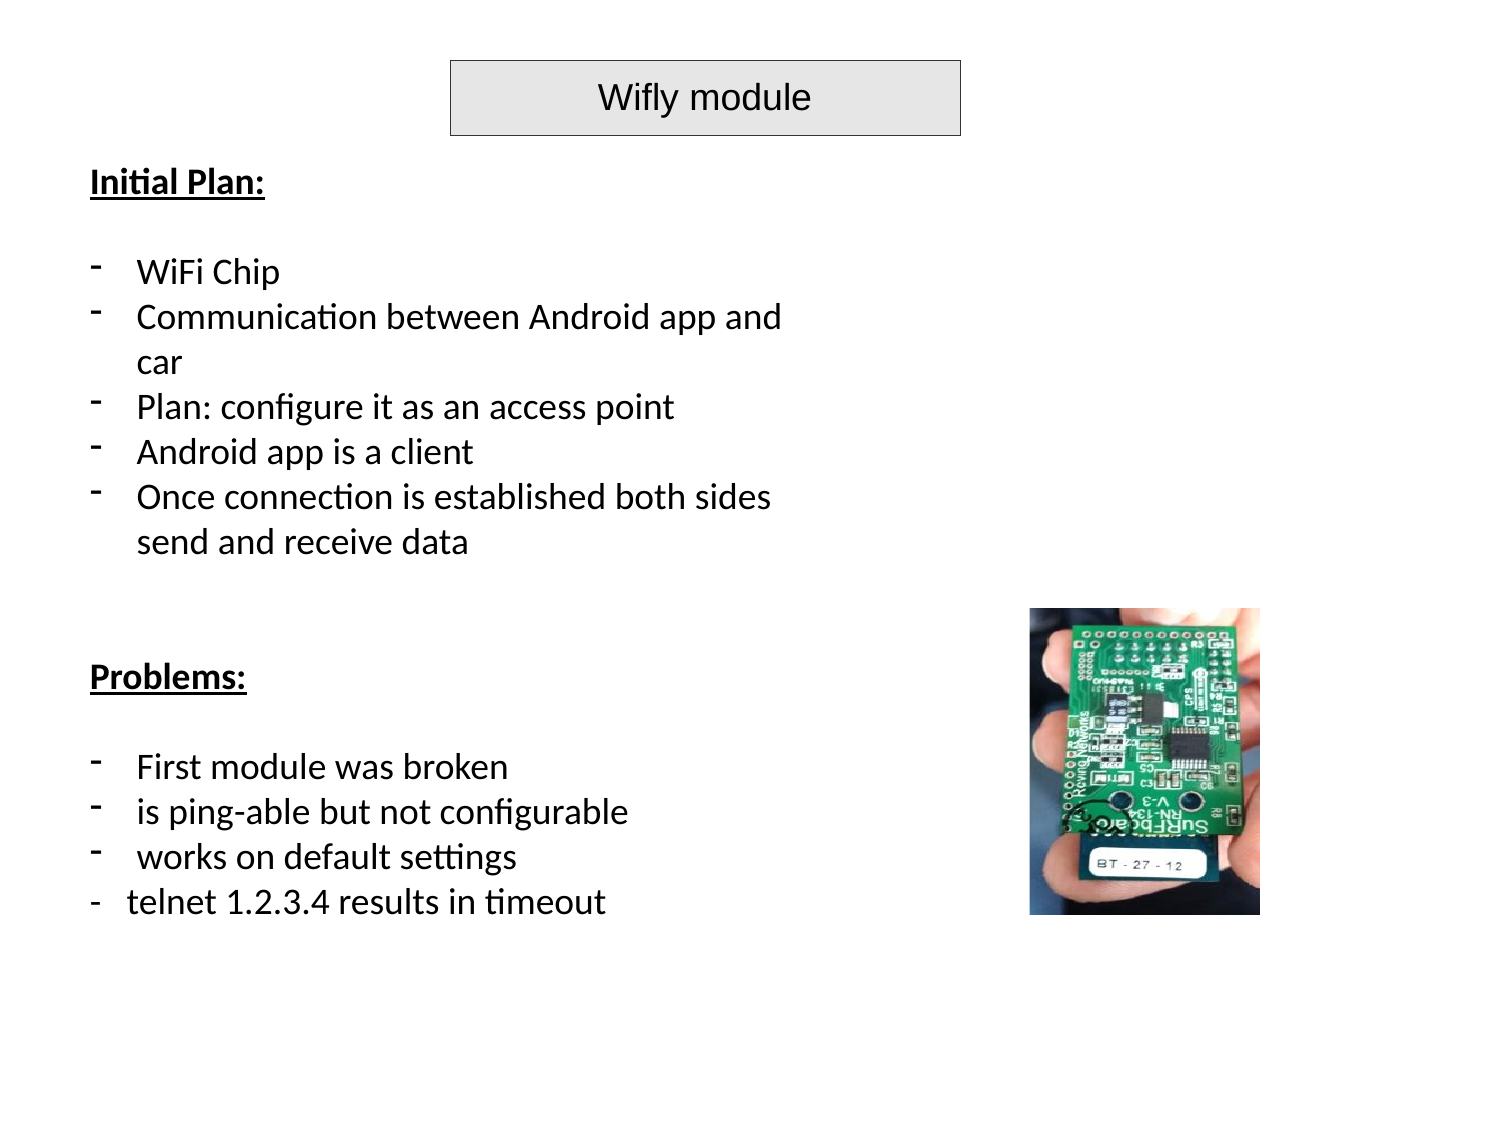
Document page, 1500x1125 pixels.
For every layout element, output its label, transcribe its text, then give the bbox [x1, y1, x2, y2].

picture [1029, 608, 1261, 916]
text_box Initial Plan: WiFi Chip Communication between Android app and car Plan: configure it as an access point Android app is a client Once connection is established both sides send and receive data [75, 149, 841, 615]
text_box Wifly module [450, 60, 961, 136]
text_box Problems: First module was broken is ping-able but not configurable works on default settings - telnet 1.2.3.4 results in timeout [75, 644, 796, 930]
